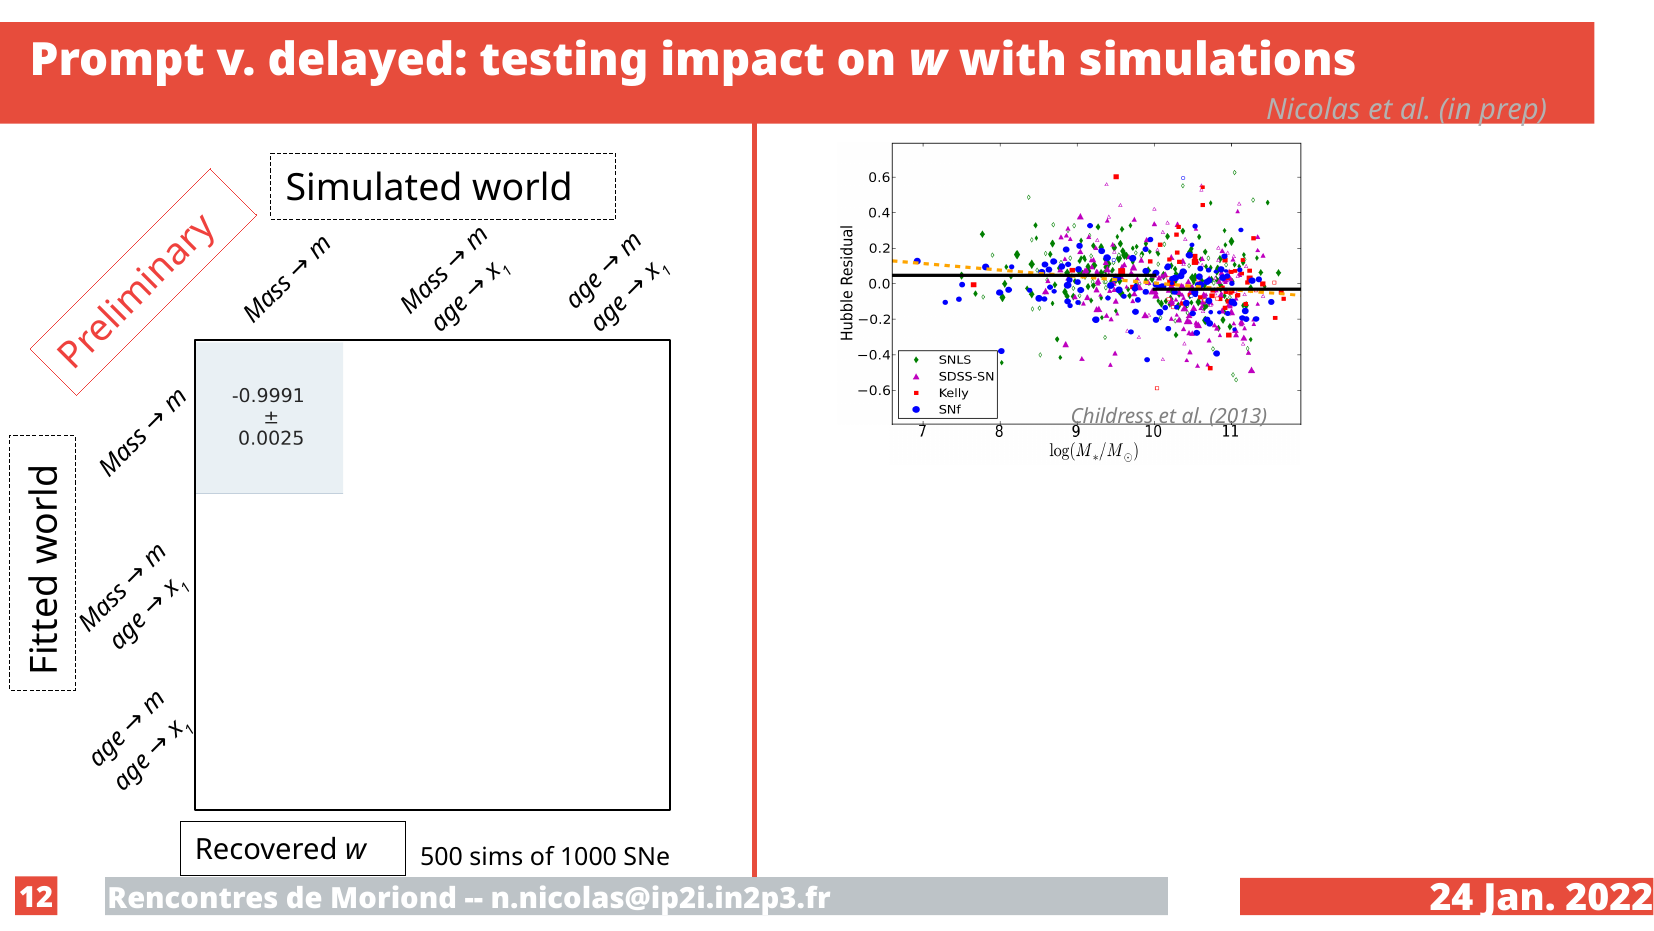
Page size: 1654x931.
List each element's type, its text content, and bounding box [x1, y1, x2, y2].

text_box Childress et al. (2013) [1055, 393, 1316, 433]
text_box Mass → m [213, 205, 356, 339]
text_box Mass → m [69, 359, 194, 502]
text_box Fitted world [9, 435, 68, 691]
text_box Mass → m age → x1 [48, 513, 194, 681]
text_box [194, 339, 671, 810]
picture [837, 142, 1303, 465]
text_box age → m age → x1 [535, 201, 692, 339]
text_box Mass → m age → x1 [369, 195, 541, 339]
text_box 500 sims of 1000 SNe [405, 831, 721, 877]
text_box Recovered w [180, 821, 406, 871]
text_box Nicolas et al. (in prep) [1251, 80, 1606, 131]
text_box Preliminary [30, 168, 252, 391]
title Prompt v. delayed: testing impact on w with simulations [29, 21, 1516, 89]
text_box Simulated world [270, 153, 616, 212]
text_box age → m age → x1 [58, 660, 194, 817]
